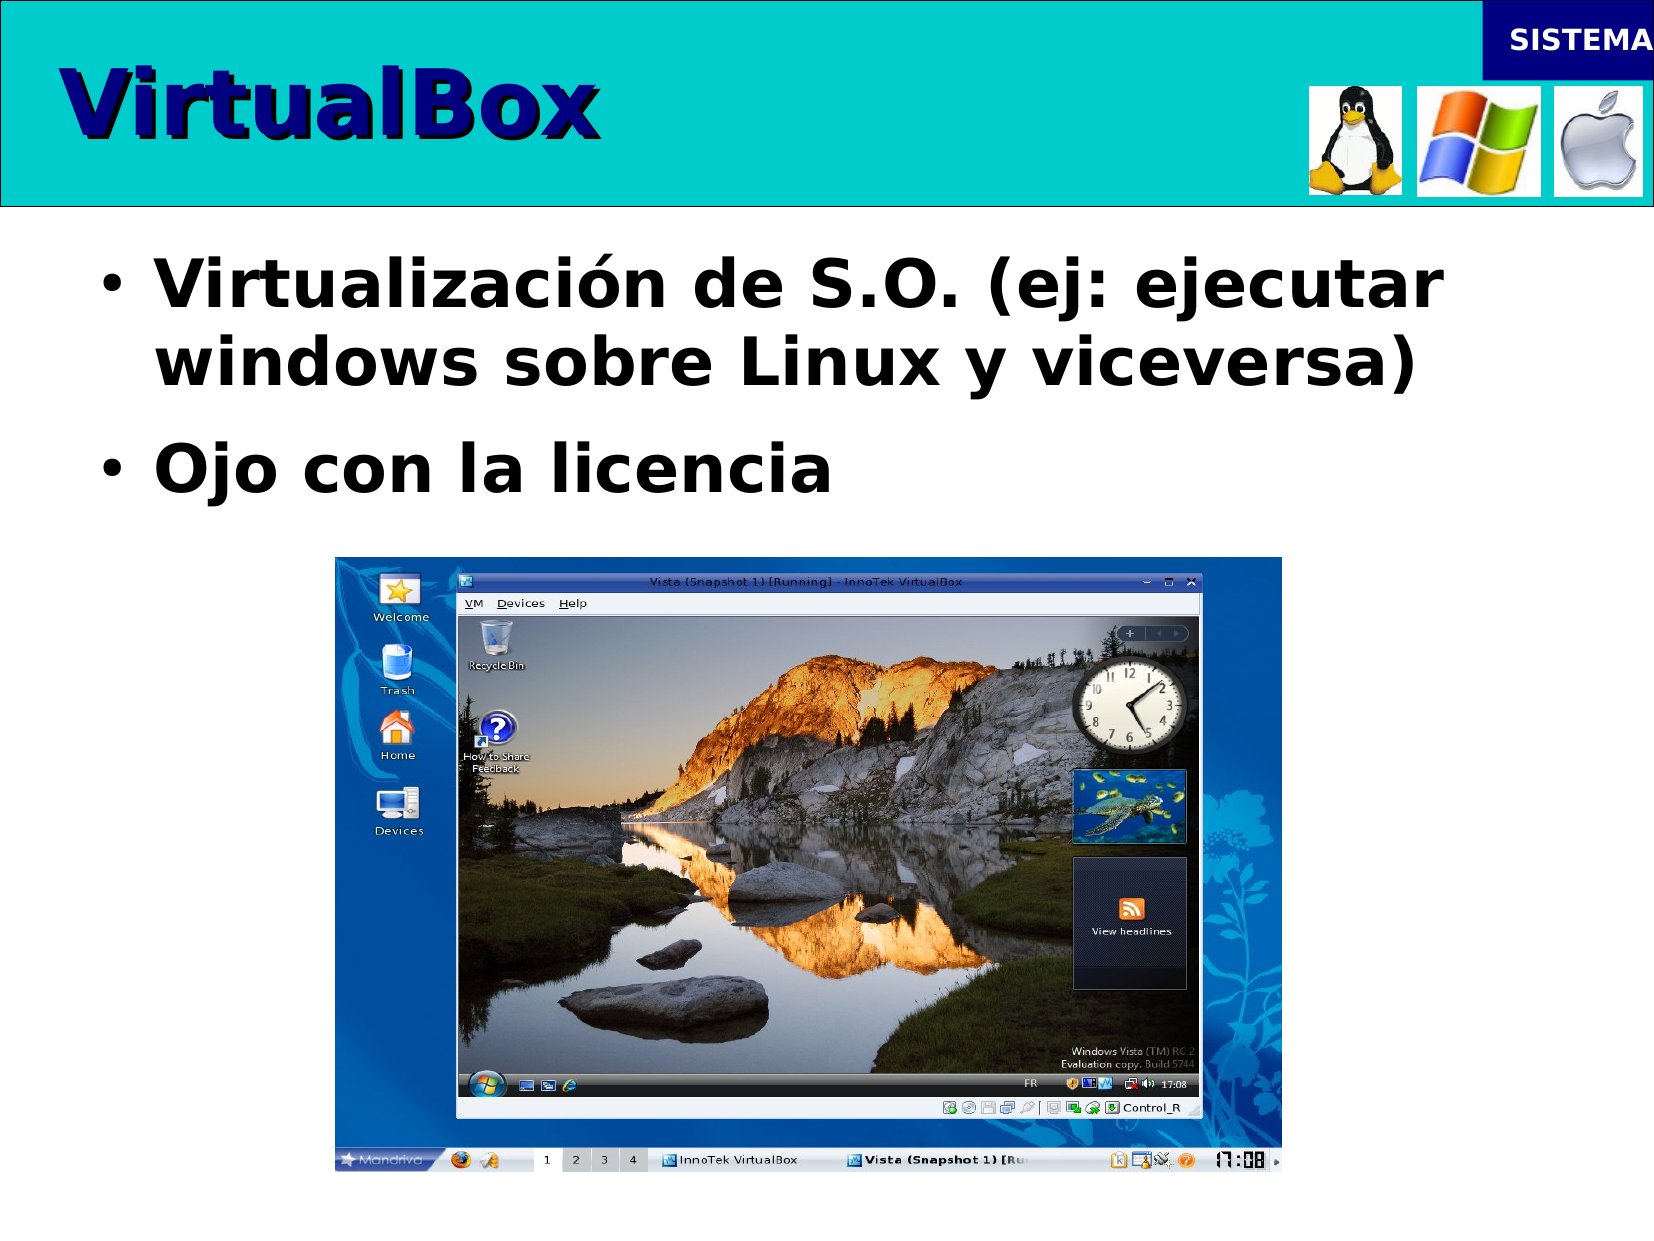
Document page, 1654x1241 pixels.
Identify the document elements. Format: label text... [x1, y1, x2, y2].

picture [335, 557, 1282, 1172]
picture [1417, 86, 1541, 197]
picture [1554, 86, 1643, 197]
picture [1309, 86, 1402, 195]
picture [1269, 1011, 1282, 1024]
title VirtualBox [59, 22, 1654, 185]
list Virtualización de S.O. (ej: ejecutar windows sobre Linux y viceversa) Ojo con la licencia [82, 245, 1571, 1094]
text_box SISTEMA [1482, 0, 1654, 81]
